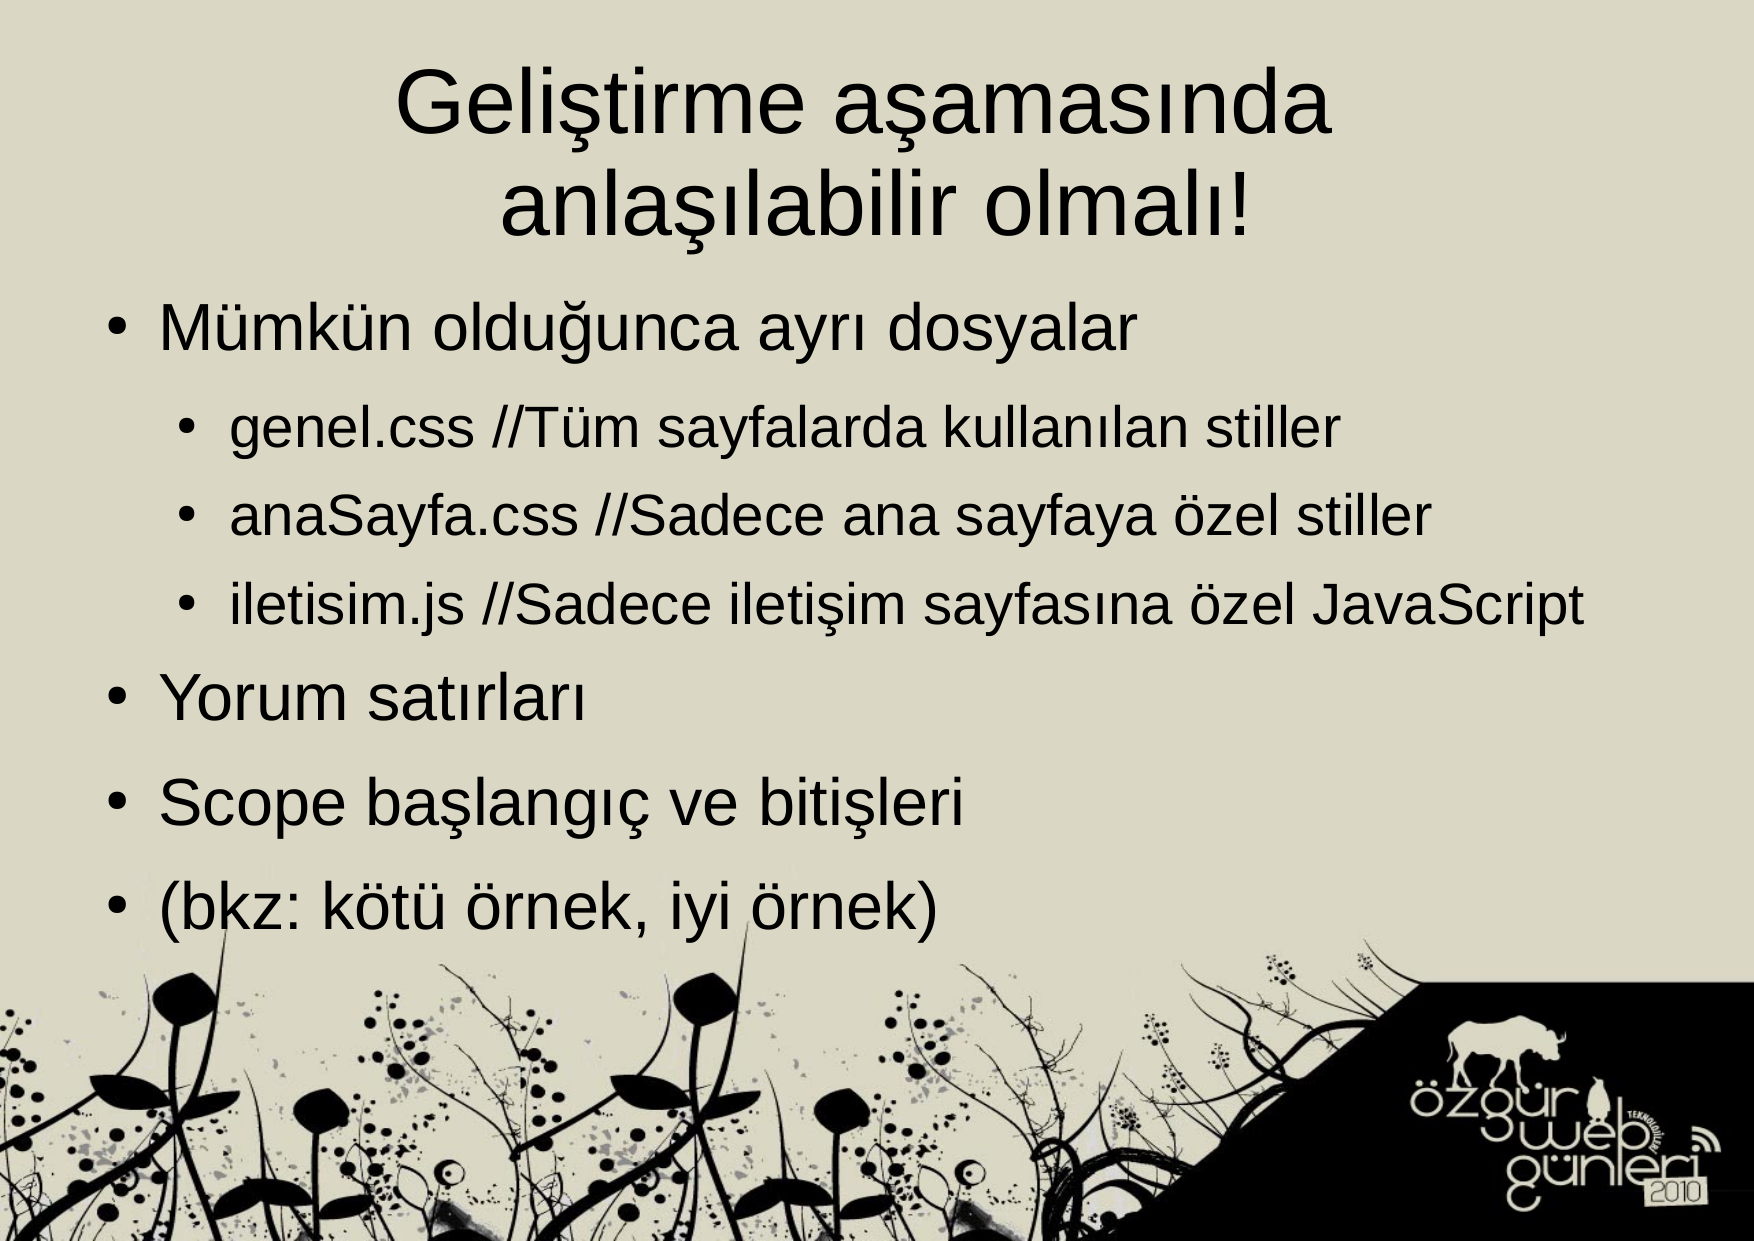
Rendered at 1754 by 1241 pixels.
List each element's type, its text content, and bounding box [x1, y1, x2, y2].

picture [0, 0, 1754, 1241]
title Geliştirme aşamasında anlaşılabilir olmalı! [87, 50, 1667, 256]
list Mümkün olduğunca ayrı dosyalar genel.css //Tüm sayfalarda kullanılan stiller anaSayfa.css //Sadece ana sayfaya özel stiller iletisim.js //Sadece iletişim sayfasına özel JavaScript Yorum satırları Scope başlangıç ve bitişleri (bkz: kötü örnek, iyi örnek) [87, 290, 1667, 1109]
